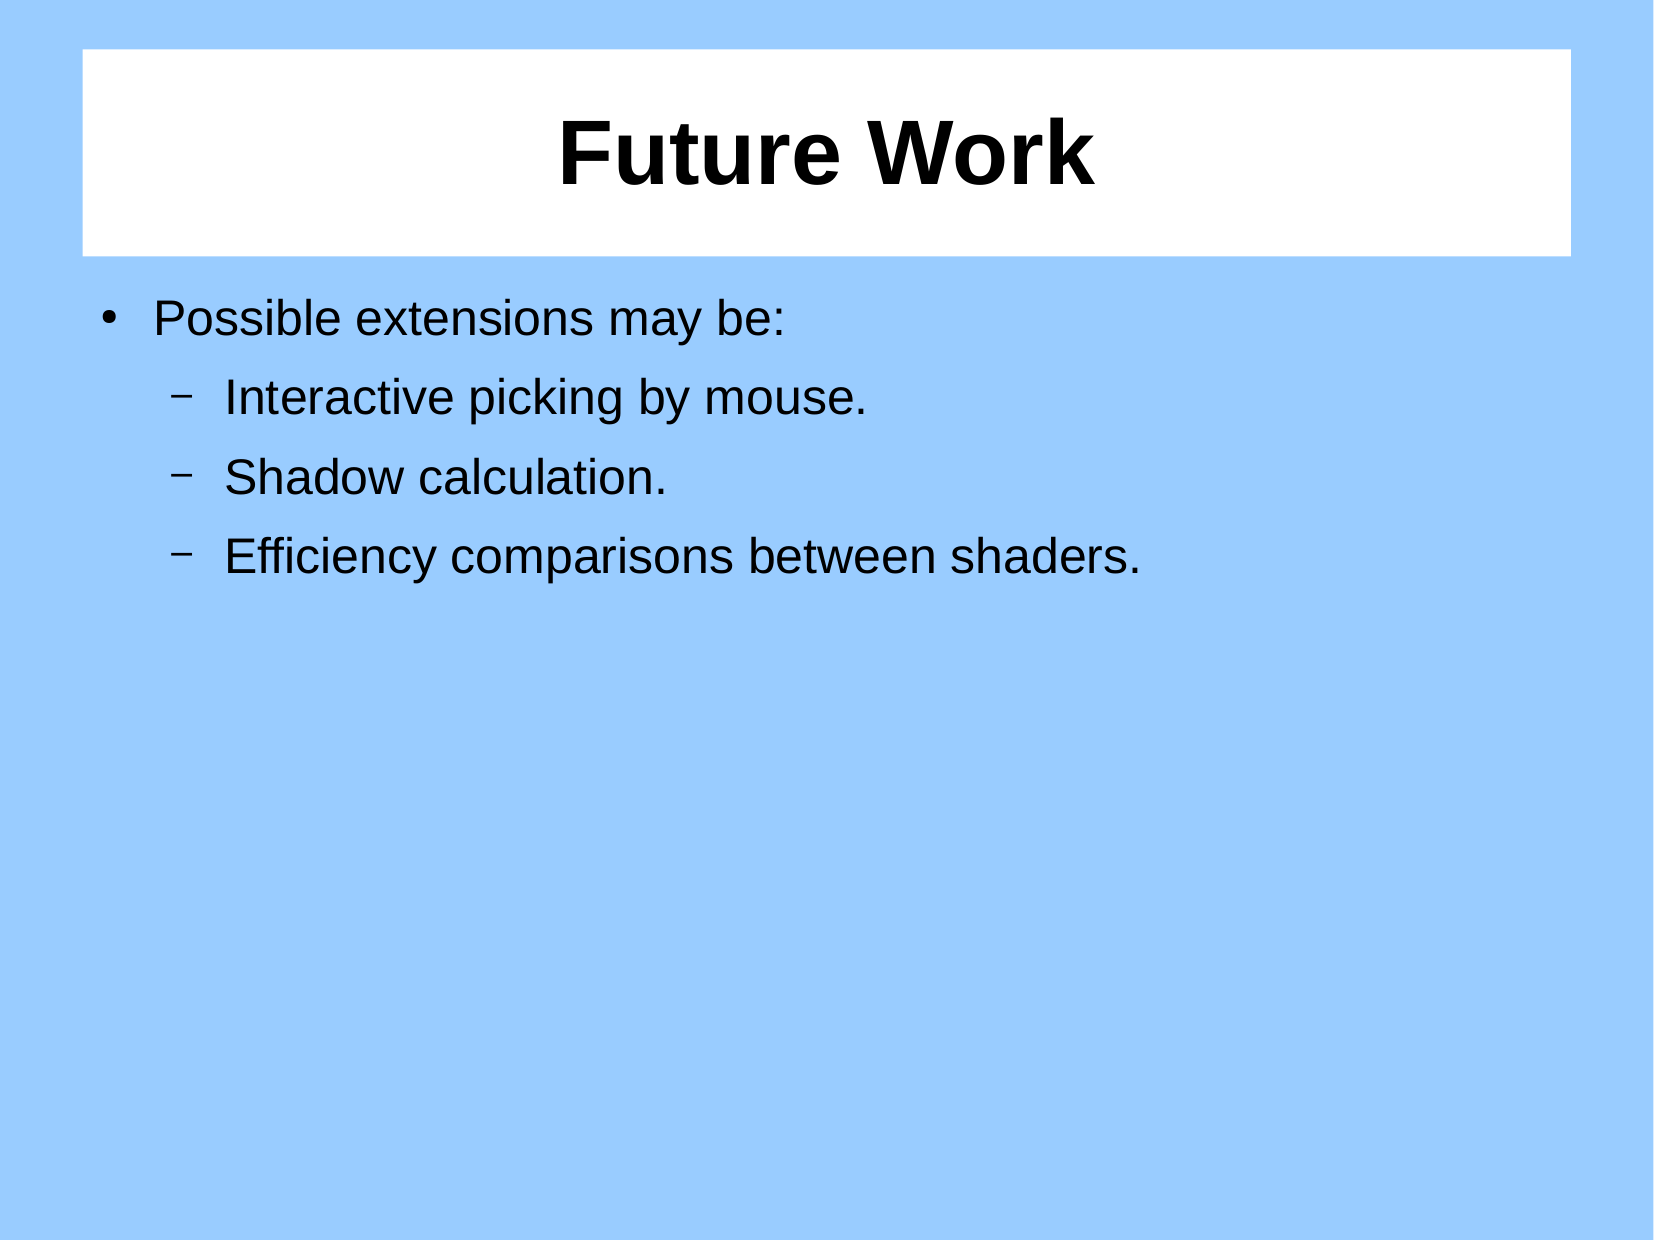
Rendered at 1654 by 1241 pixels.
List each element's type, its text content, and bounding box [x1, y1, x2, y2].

title Future Work [82, 49, 1571, 257]
list Possible extensions may be: Interactive picking by mouse. Shadow calculation. Efficiency comparisons between shaders. [82, 290, 1571, 1170]
